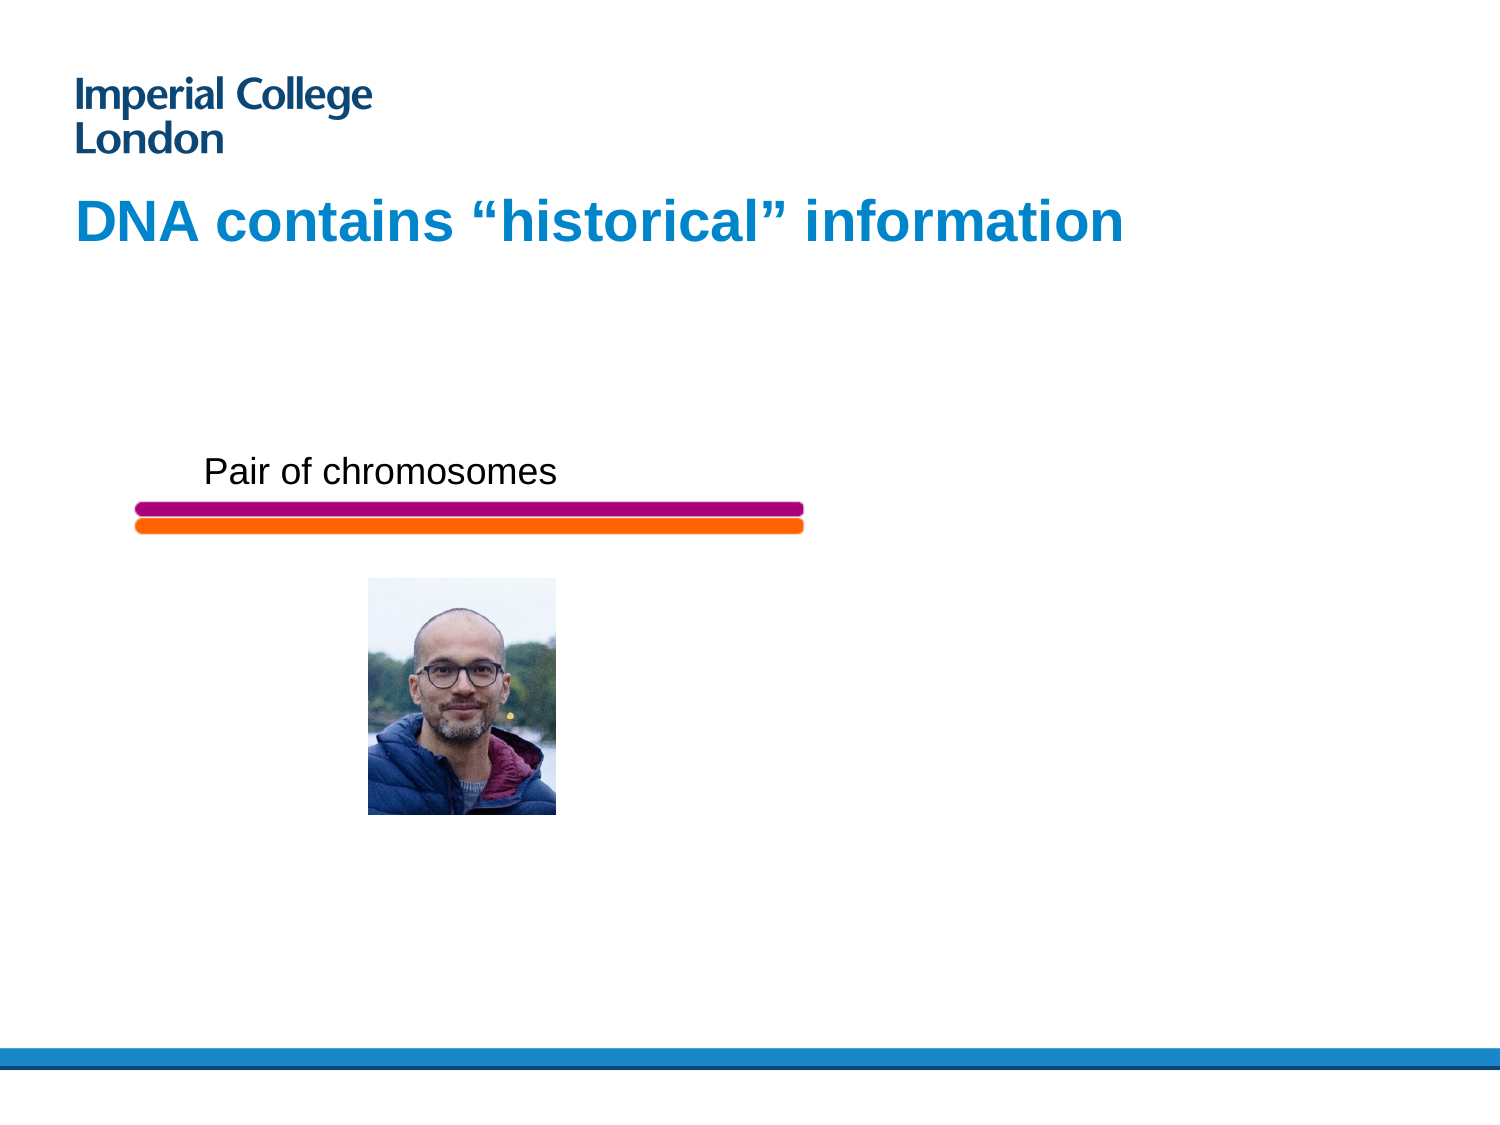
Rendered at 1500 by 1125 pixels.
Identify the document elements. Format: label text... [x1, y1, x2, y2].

title DNA contains “historical” information [75, 172, 1425, 256]
text_box Pair of chromosomes [188, 442, 573, 500]
picture [0, 0, 1500, 1125]
